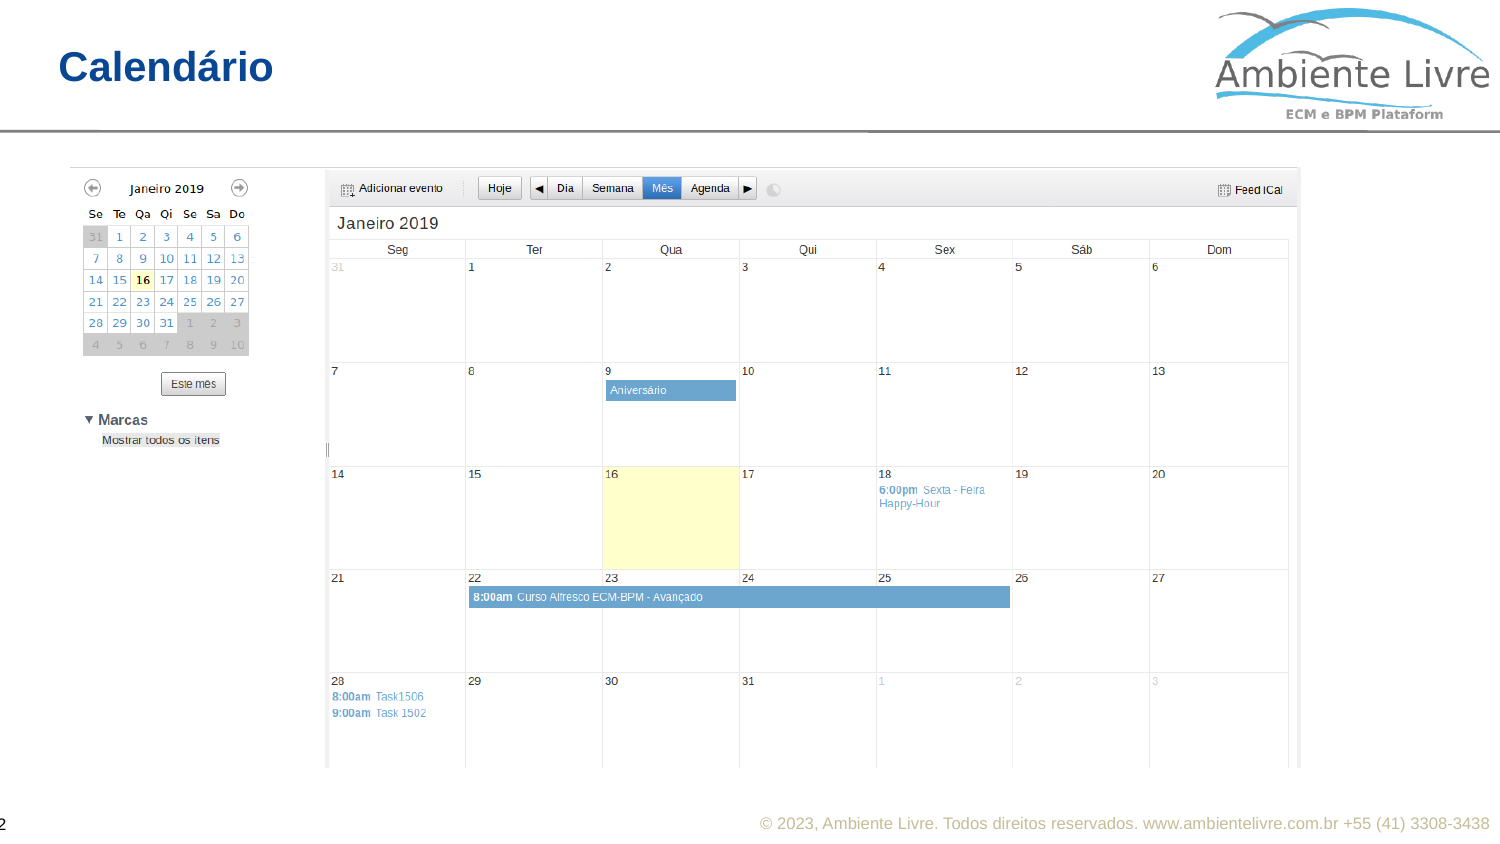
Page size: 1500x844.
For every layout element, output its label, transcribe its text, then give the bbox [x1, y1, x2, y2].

picture [1215, 8, 1489, 119]
picture [70, 167, 1313, 768]
title Calendário [43, 8, 1127, 129]
